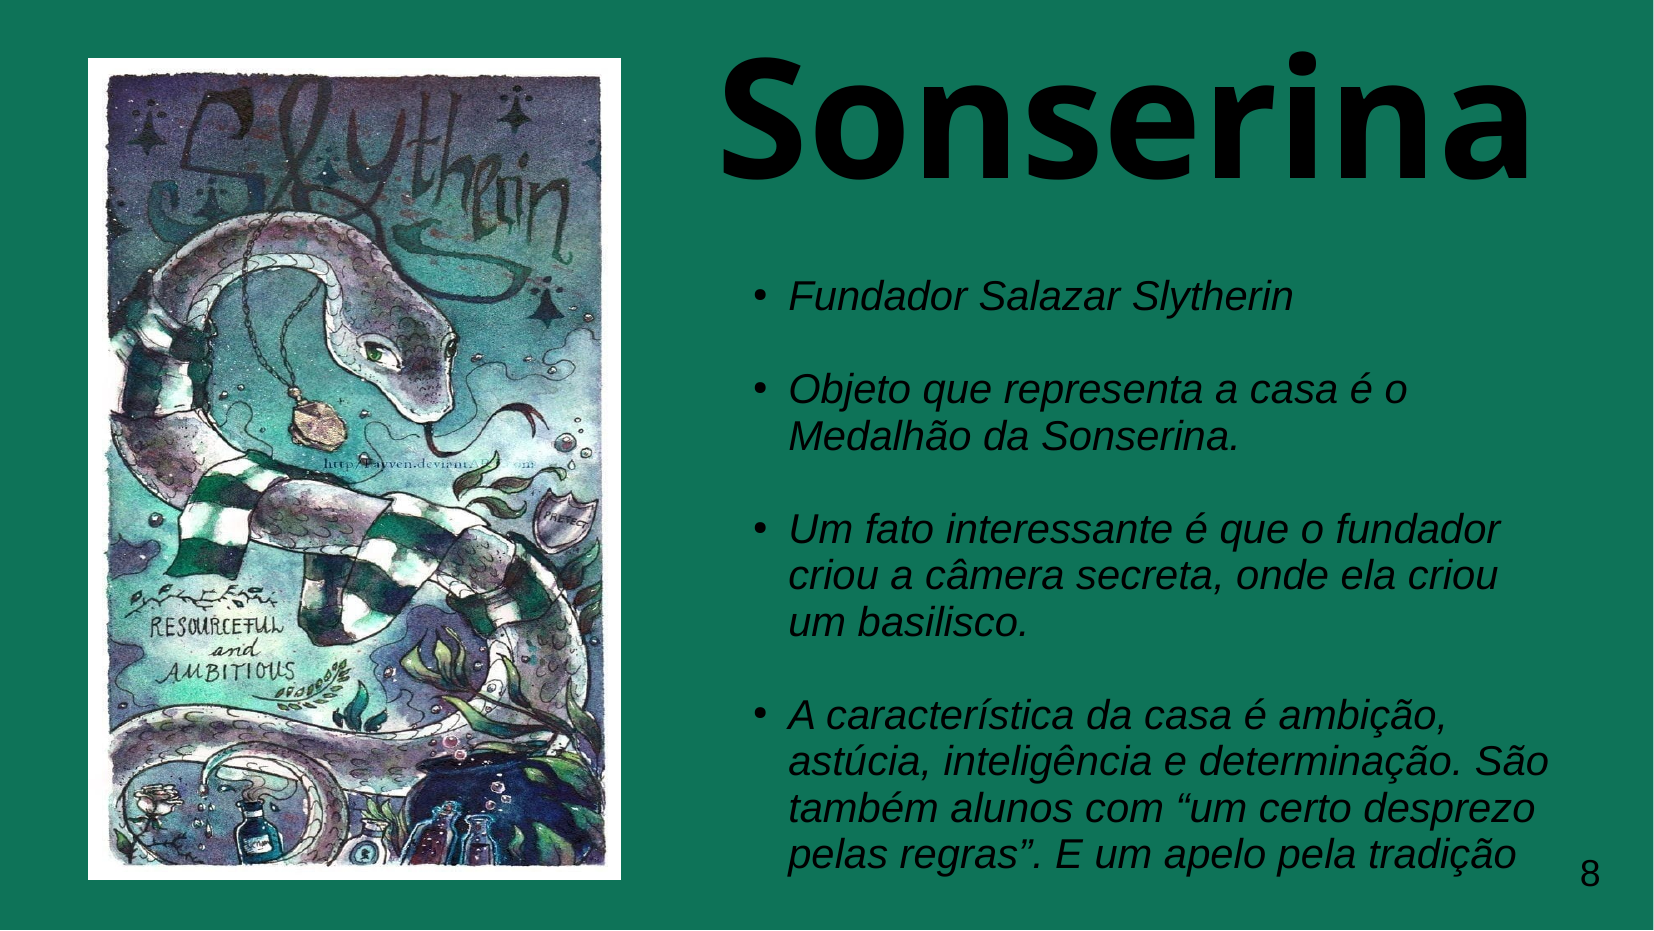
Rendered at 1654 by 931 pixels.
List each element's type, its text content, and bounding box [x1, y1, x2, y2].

picture [88, 58, 621, 880]
text_box Fundador Salazar Slytherin Objeto que representa a casa é o Medalhão da Sonserina. Um fato interessante é que o fundador criou a câmera secreta, onde ela criou um basilisco. A característica da casa é ambição, astúcia, inteligência e determinação. São também alunos com “um certo desprezo pelas regras”. E um apelo pela tradição [738, 265, 1565, 885]
title Sonserina [383, 0, 1654, 259]
text_box <número> [1564, 845, 1654, 916]
